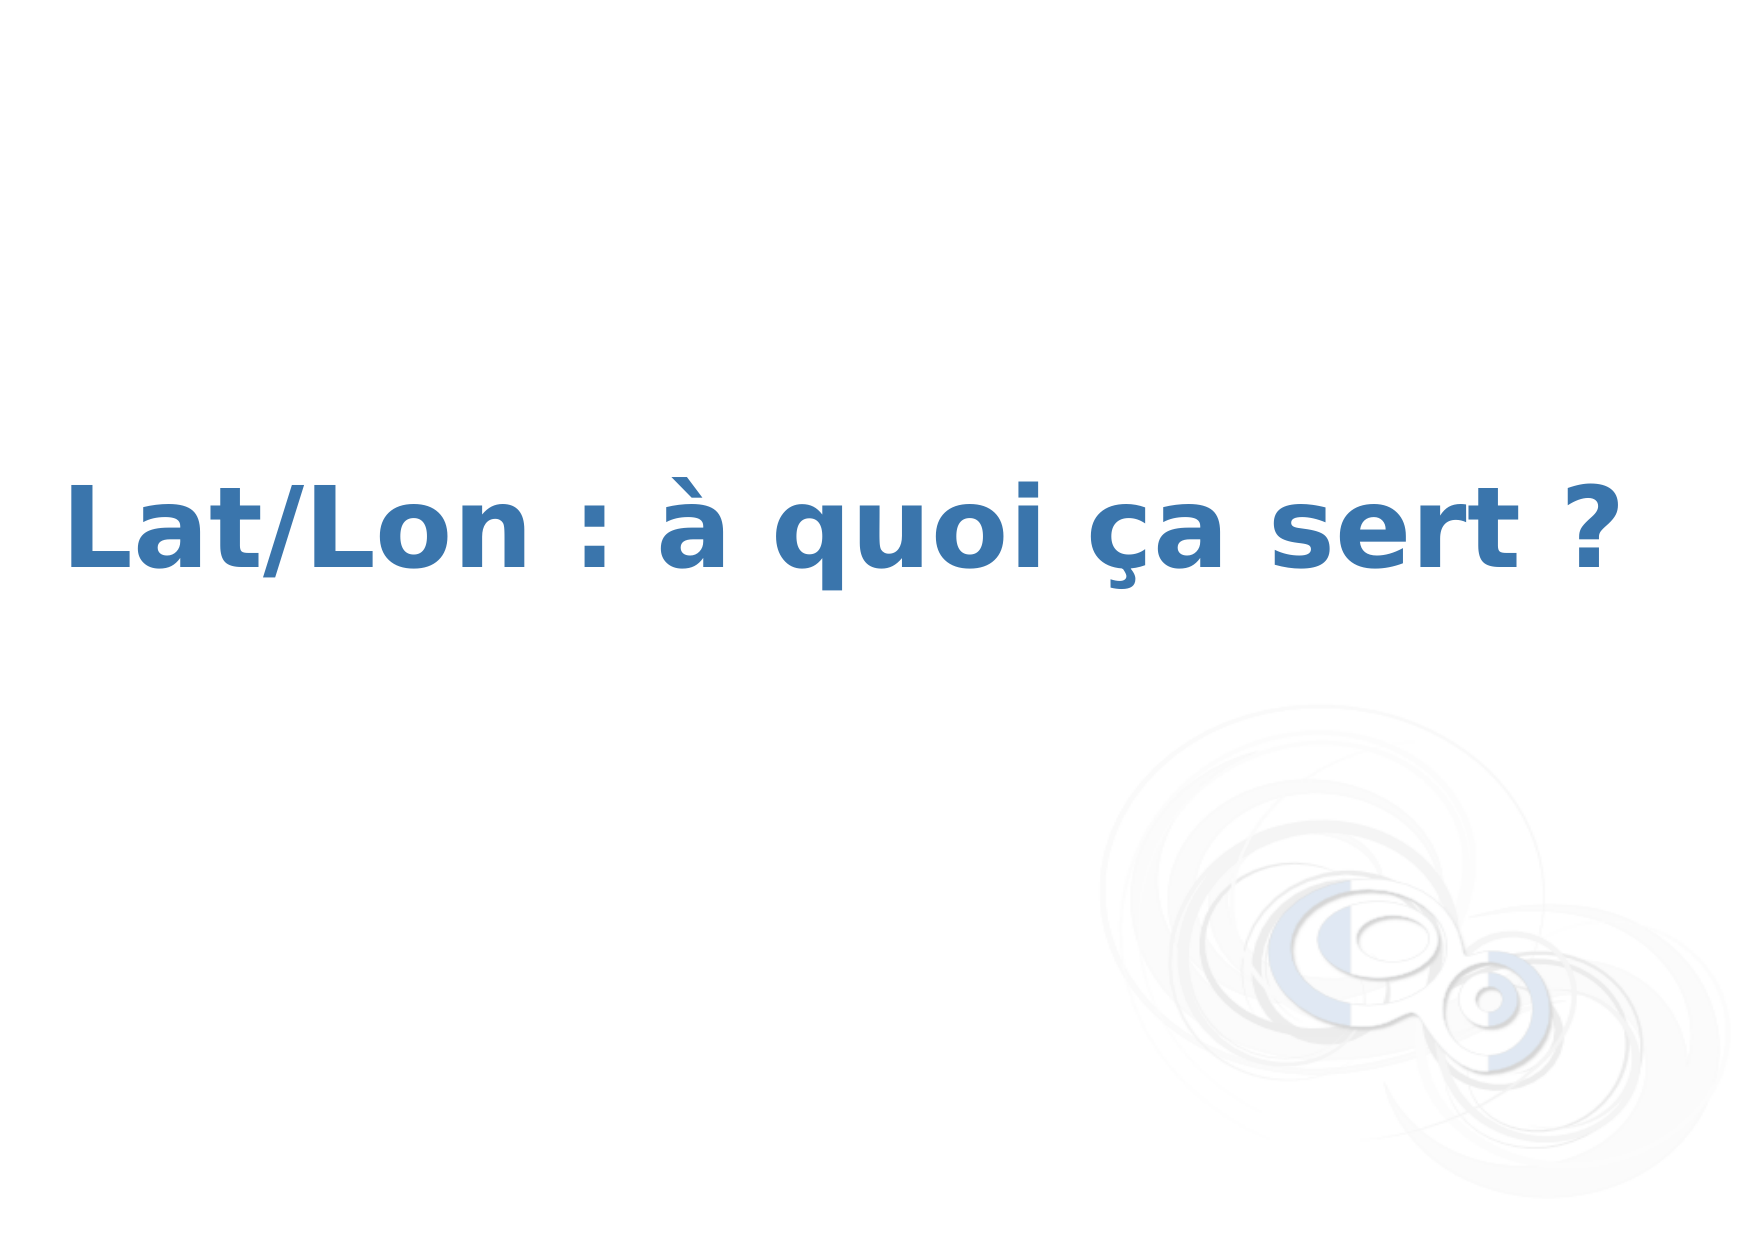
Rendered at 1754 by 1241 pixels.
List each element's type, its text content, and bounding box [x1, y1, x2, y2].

title Lat/Lon : à quoi ça sert ? [61, 274, 1725, 784]
list > Shapefile GUI (shp2pgsql) > GDAL/OGR > OSM (osm2pgsql, osmosis…) [1092, 679, 1754, 1241]
